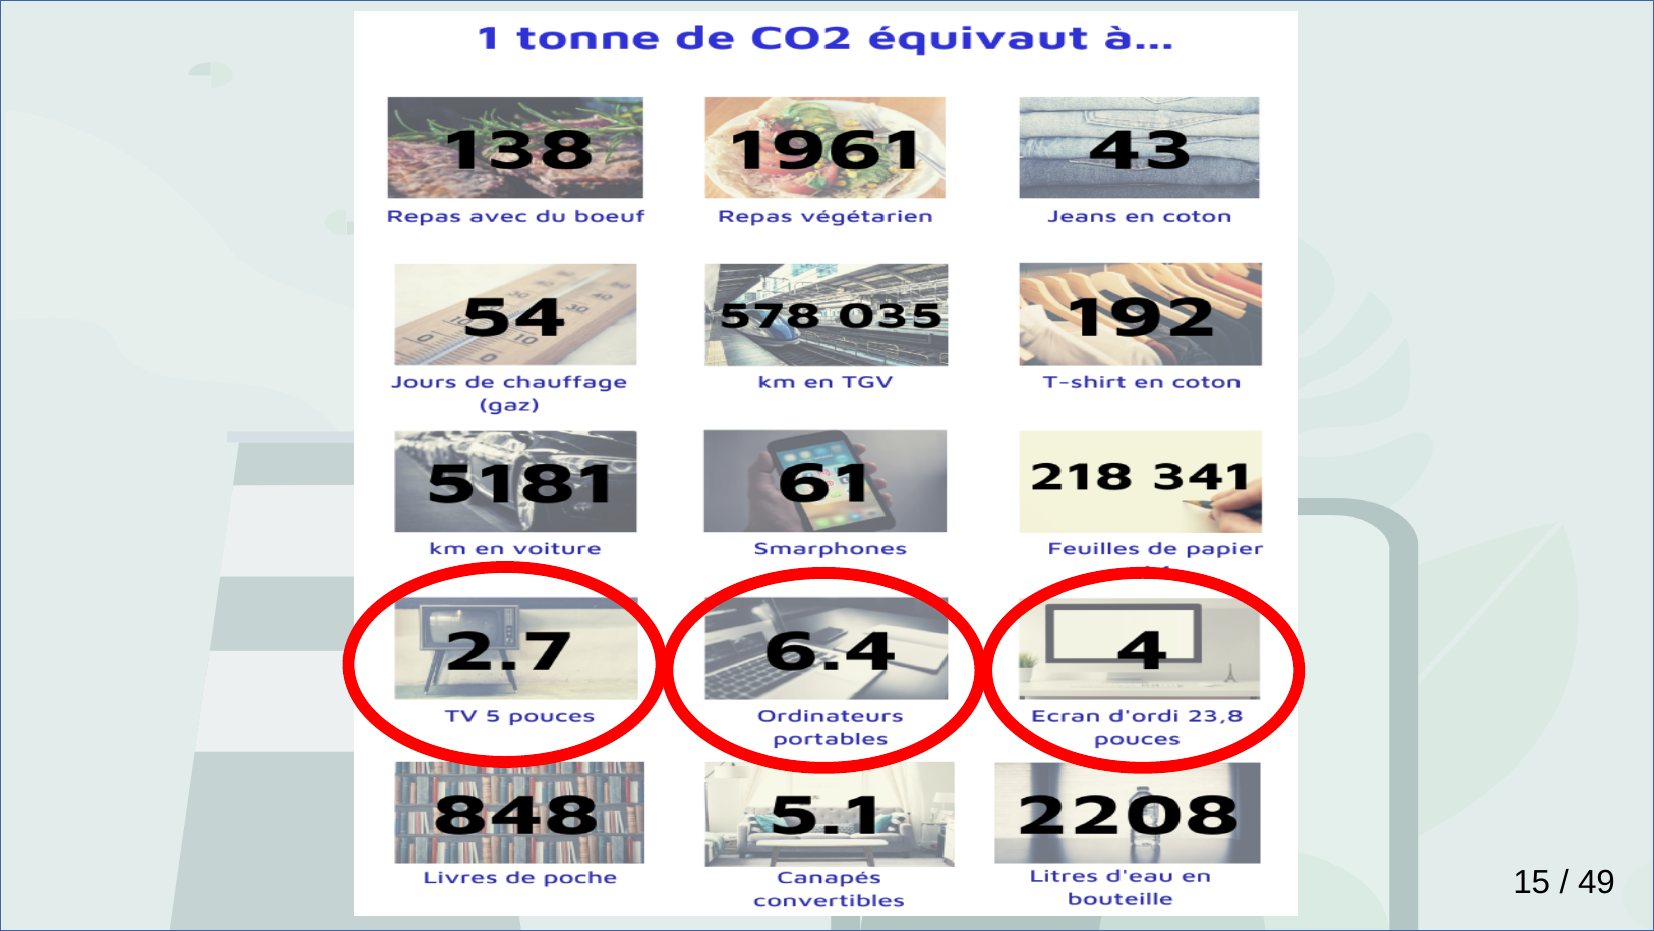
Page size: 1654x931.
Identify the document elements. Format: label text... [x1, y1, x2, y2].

picture [993, 579, 1293, 761]
picture [354, 689, 1298, 916]
picture [674, 579, 974, 761]
text_box [0, 0, 1654, 931]
picture [355, 573, 655, 756]
text_box <number> / 49 [1341, 855, 1630, 926]
picture [354, 11, 1298, 648]
